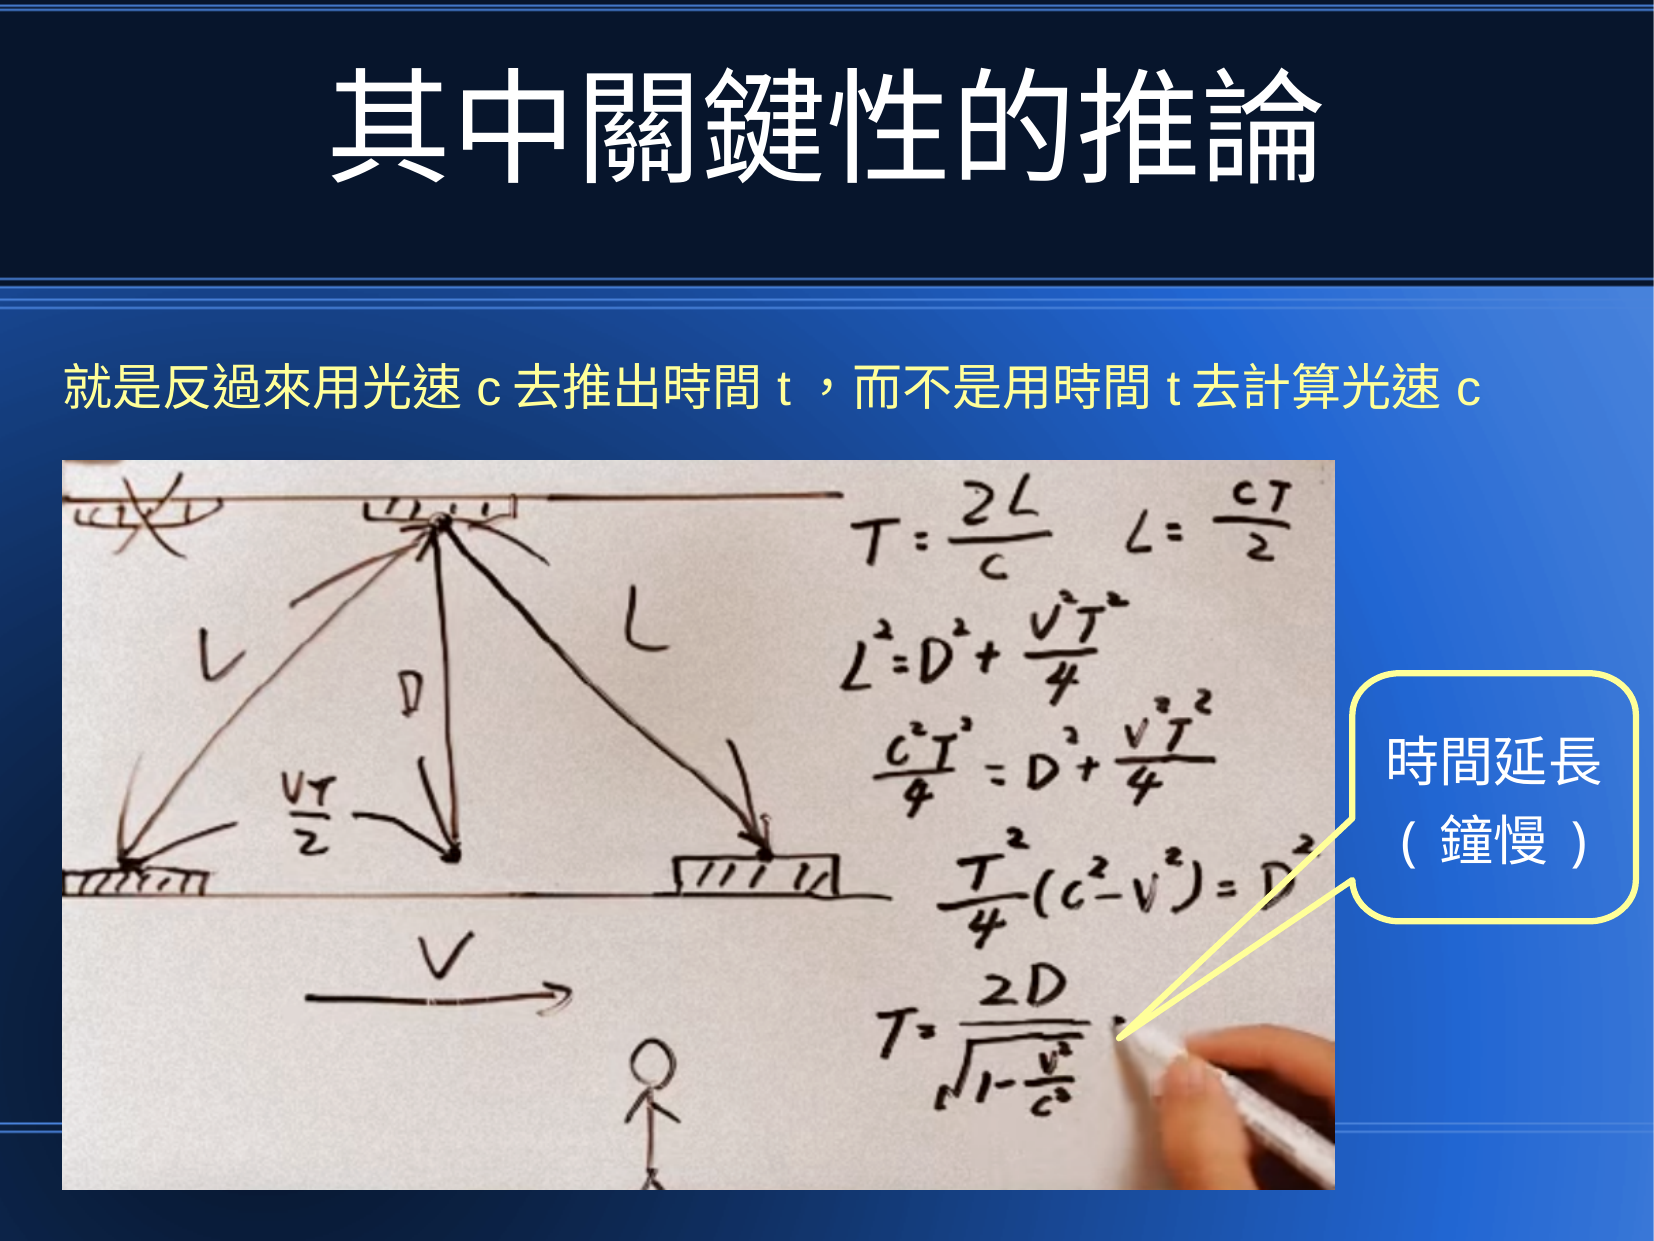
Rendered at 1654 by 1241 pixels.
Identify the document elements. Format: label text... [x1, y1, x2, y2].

picture [0, 0, 1654, 1241]
title 其中關鍵性的推論 [82, 44, 1571, 195]
text_box 就是反過來用光速c去推出時間t，而不是用時間t去計算光速c [47, 339, 1548, 481]
text_box 時間延長 (鐘慢) [1119, 673, 1636, 1039]
